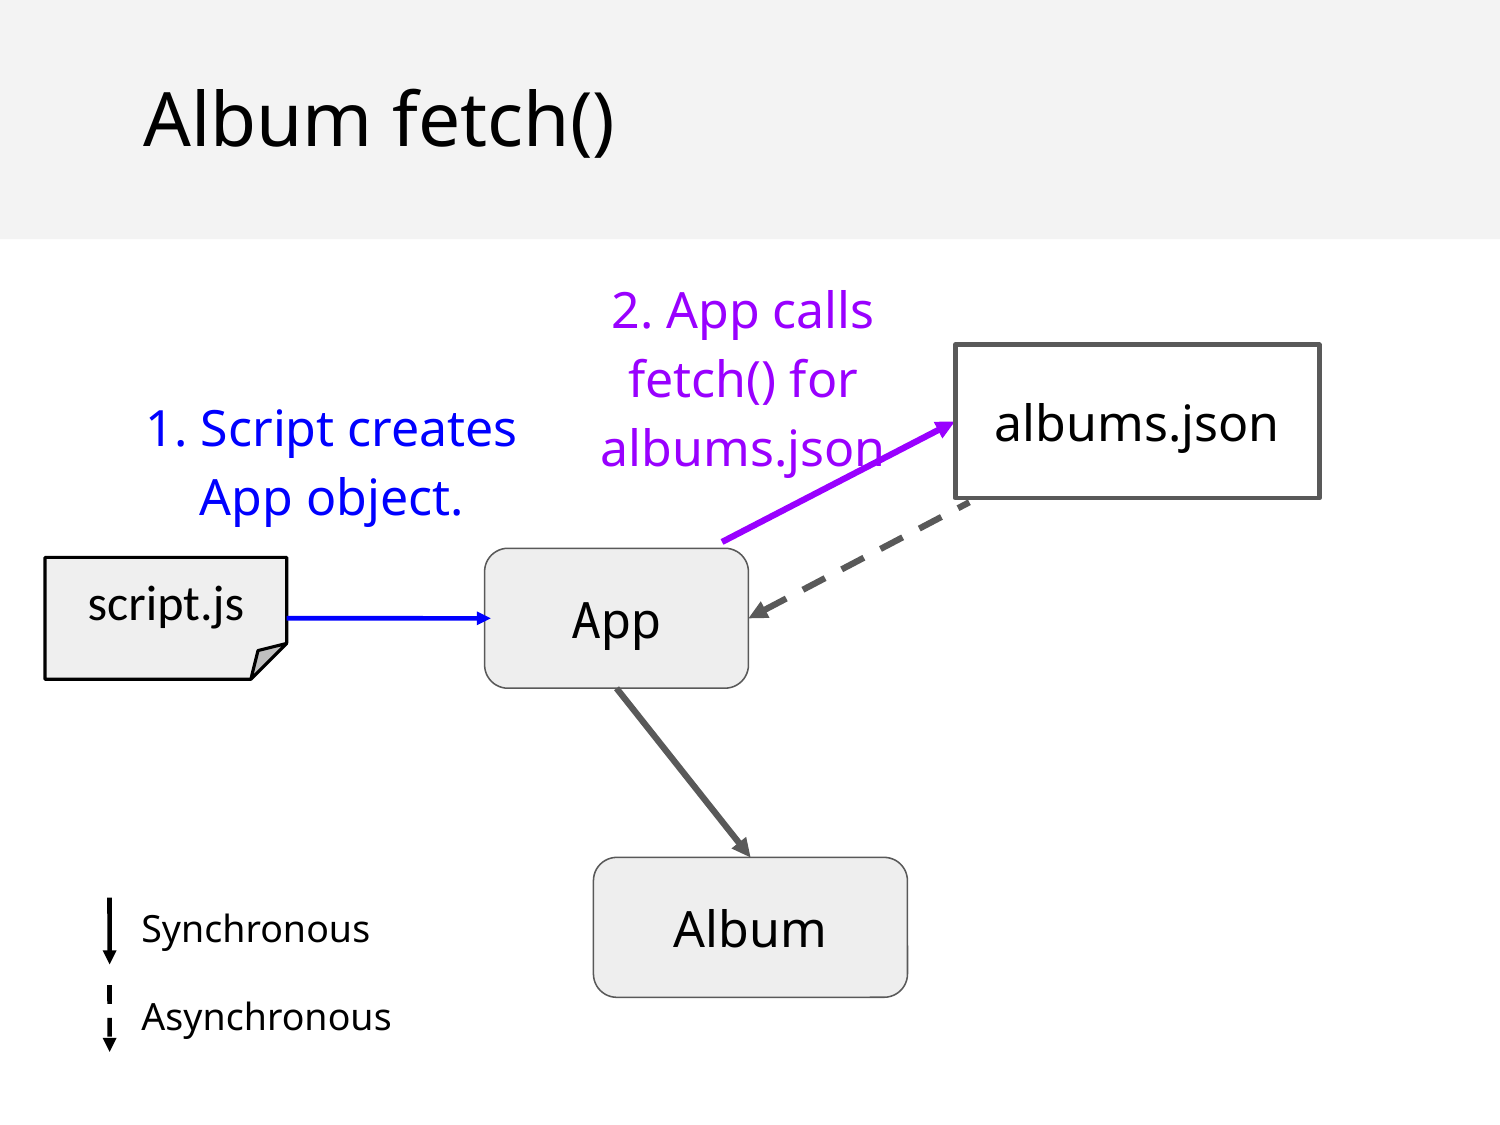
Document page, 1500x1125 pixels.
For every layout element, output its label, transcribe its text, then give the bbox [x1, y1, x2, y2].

text_box script.js [45, 557, 287, 680]
text_box albums.json [955, 344, 1320, 499]
text_box Asynchronous [126, 977, 460, 1034]
text_box Synchronous [126, 890, 460, 946]
text_box App [484, 548, 749, 689]
list 1. Script creates App object. [109, 372, 555, 498]
list 2. App calls fetch() for albums.json [520, 254, 966, 481]
title Album fetch() [128, 56, 1372, 183]
text_box Album [593, 857, 908, 998]
